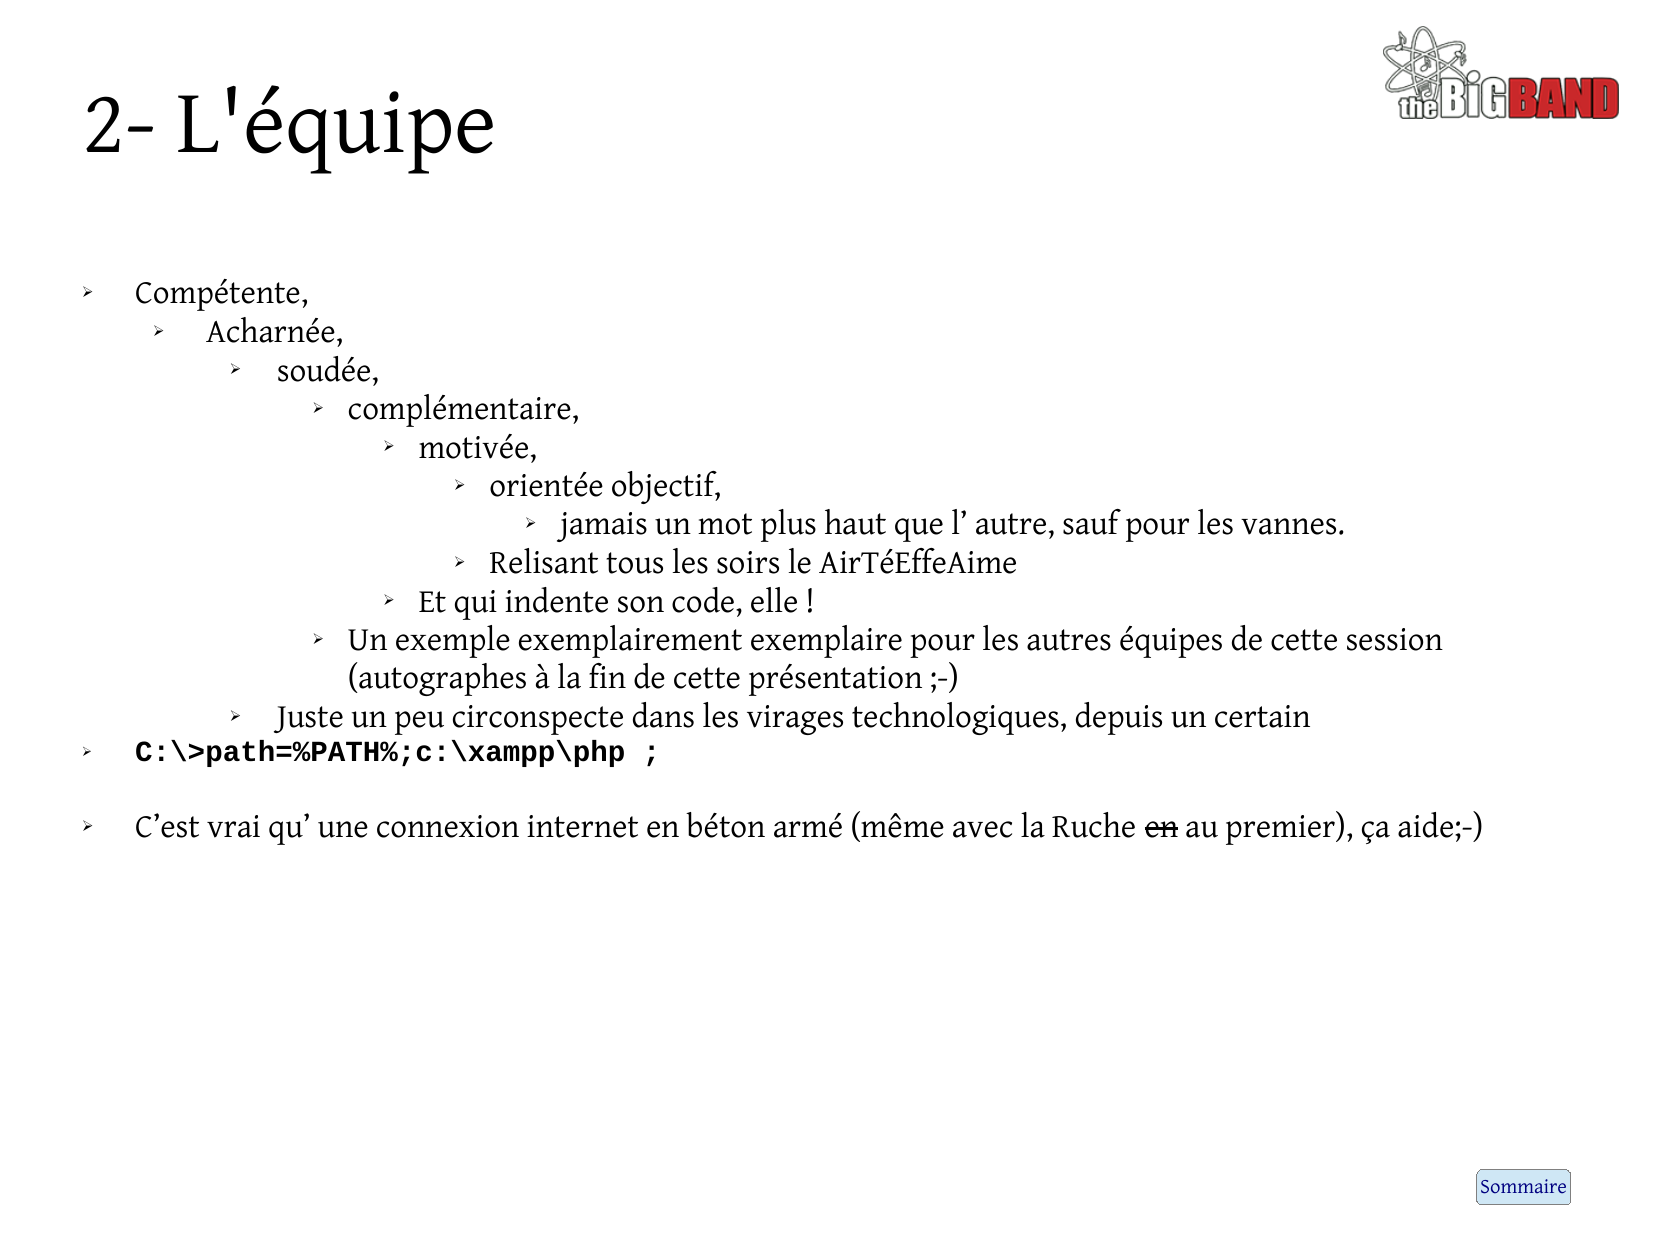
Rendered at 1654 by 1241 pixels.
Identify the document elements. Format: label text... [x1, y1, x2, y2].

picture [1383, 26, 1619, 119]
text_box Sommaire [1476, 1169, 1571, 1205]
list Compétente, Acharnée, soudée, complémentaire, motivée, orientée objectif, jamais un mot plus haut que l’ autre, sauf pour les vannes. Relisant tous les soirs le AirTéEffeAime Et qui indente son code, elle ! Un exemple exemplairement exemplaire pour les autres équipes de cette session (autographes à la fin de cette présentation ;-) Juste un peu circonspecte dans les virages technologiques, depuis un certain C:\>path=%PATH%;c:\xampp\php ; C’est vrai qu’ une connexion internet en béton armé (même avec la Ruche en au premier), ça aide;-) [64, 259, 1553, 863]
title 2- L'équipe [82, 49, 1571, 201]
